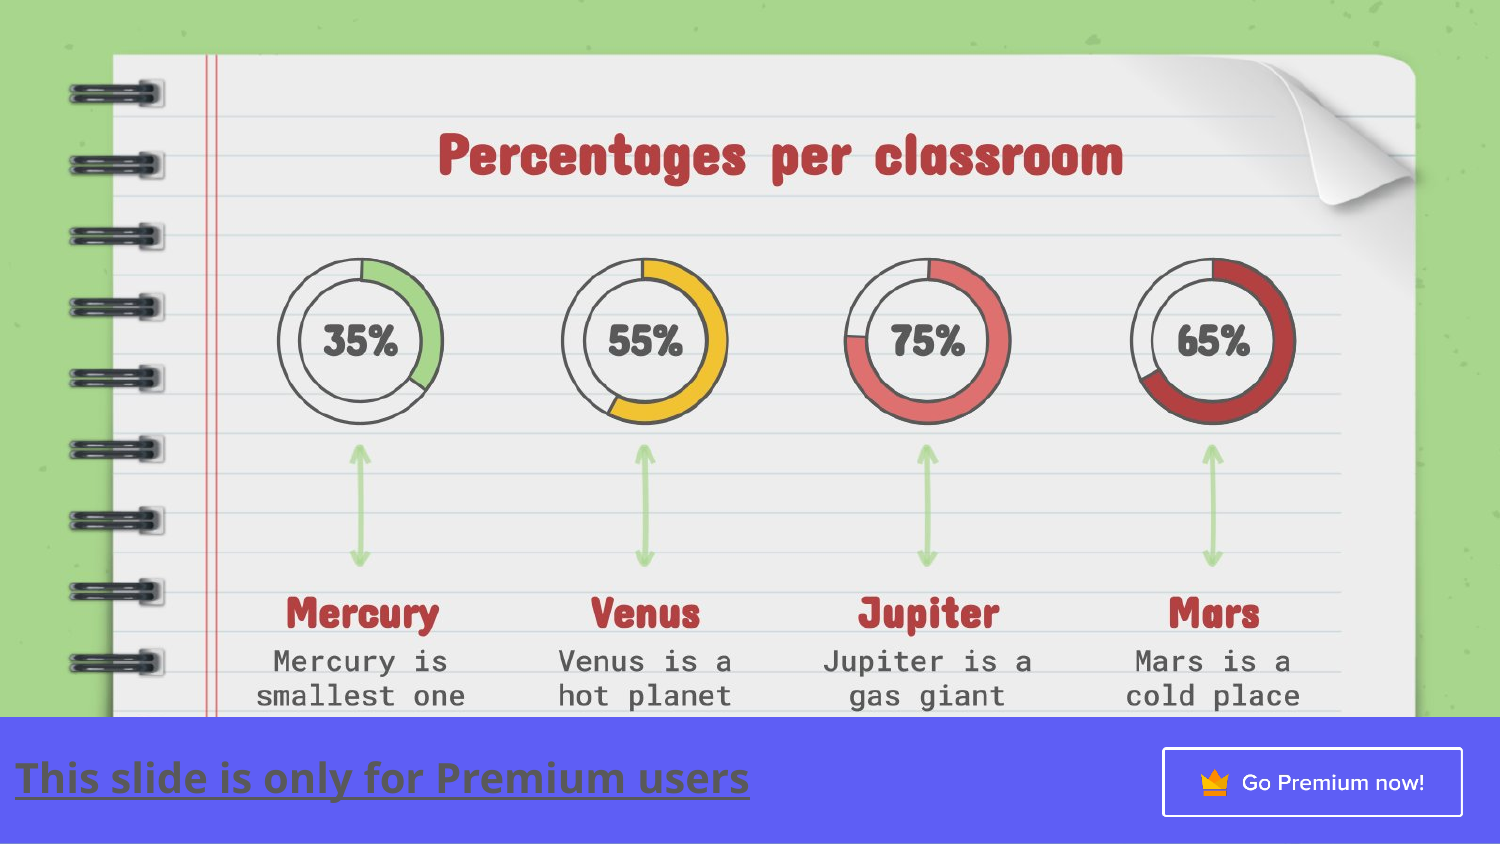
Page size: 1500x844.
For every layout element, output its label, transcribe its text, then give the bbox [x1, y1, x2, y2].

picture [0, 0, 1500, 717]
text_box This slide is only for Premium users [0, 717, 1500, 844]
picture [1162, 747, 1463, 817]
